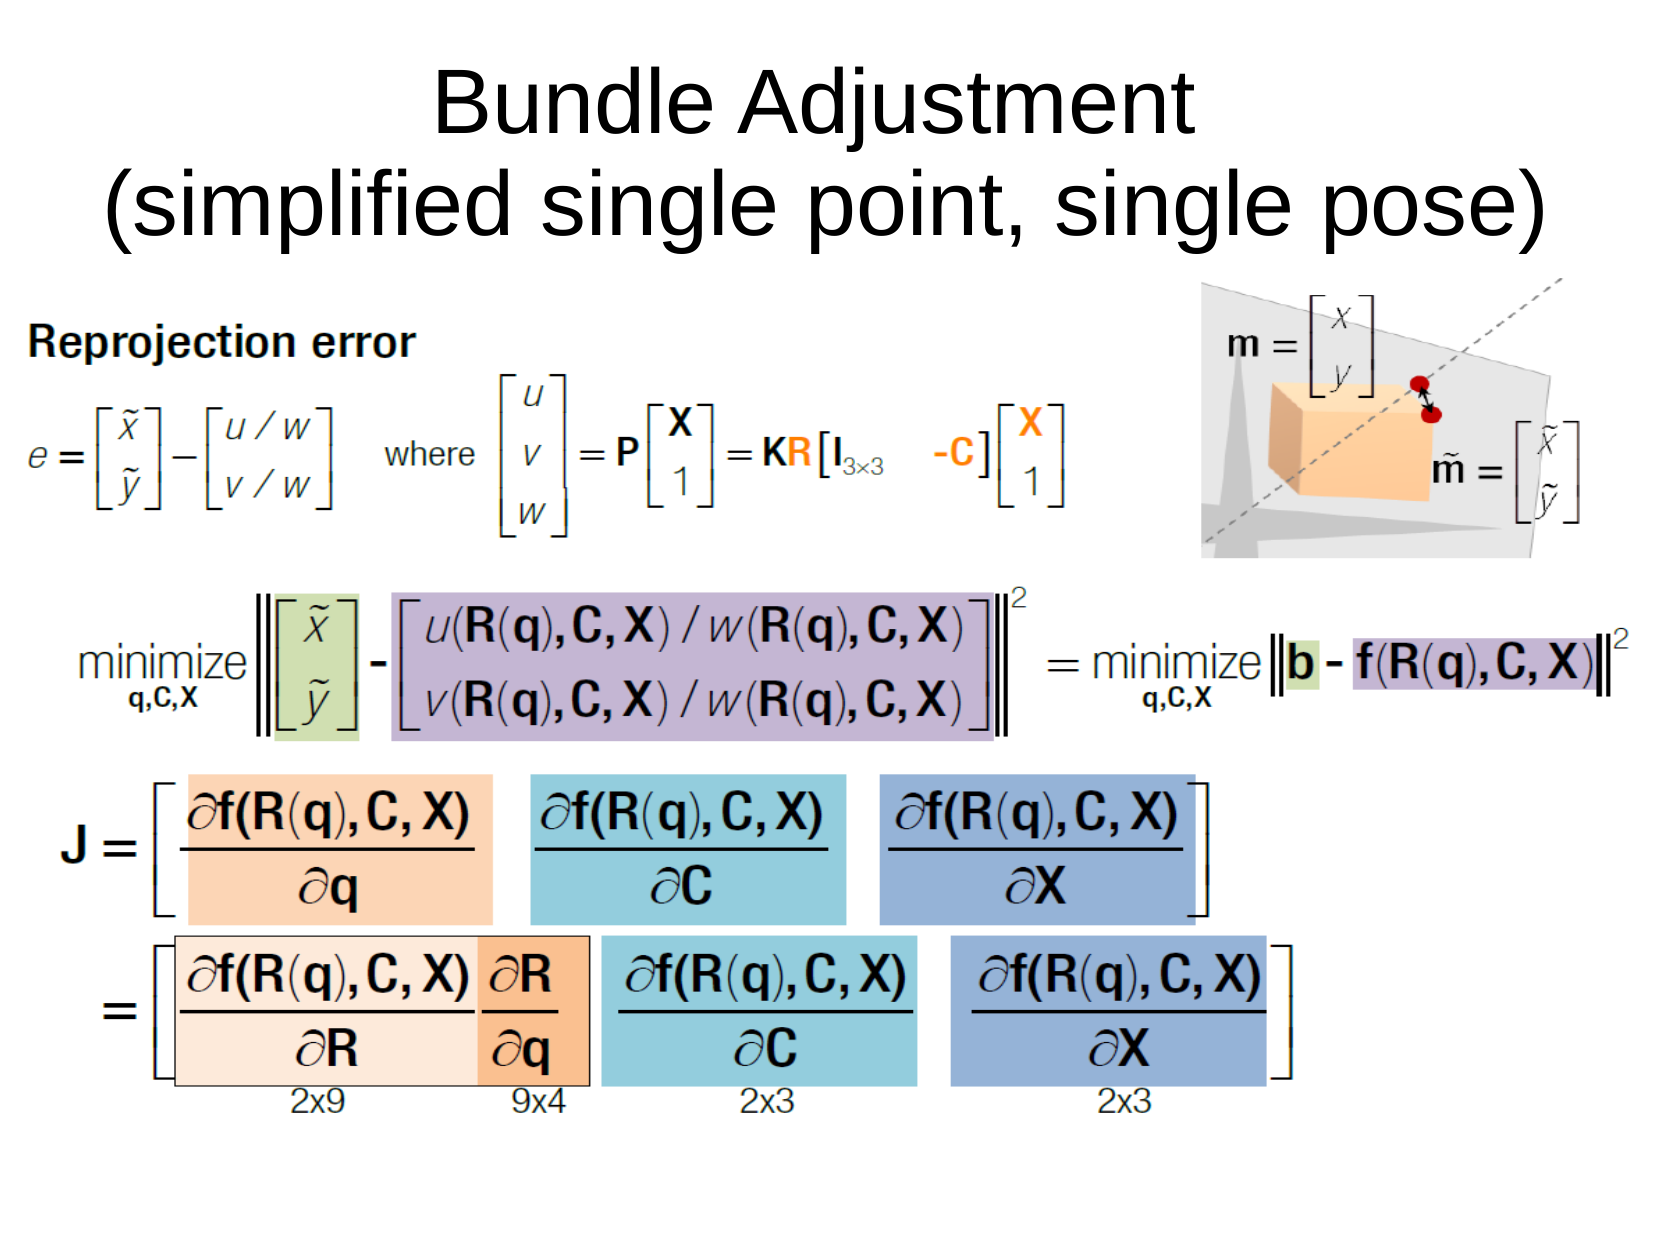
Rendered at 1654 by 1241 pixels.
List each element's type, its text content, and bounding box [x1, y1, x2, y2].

title Bundle Adjustment (simplified single point, single pose) [82, 49, 1571, 257]
picture [0, 278, 1630, 1193]
